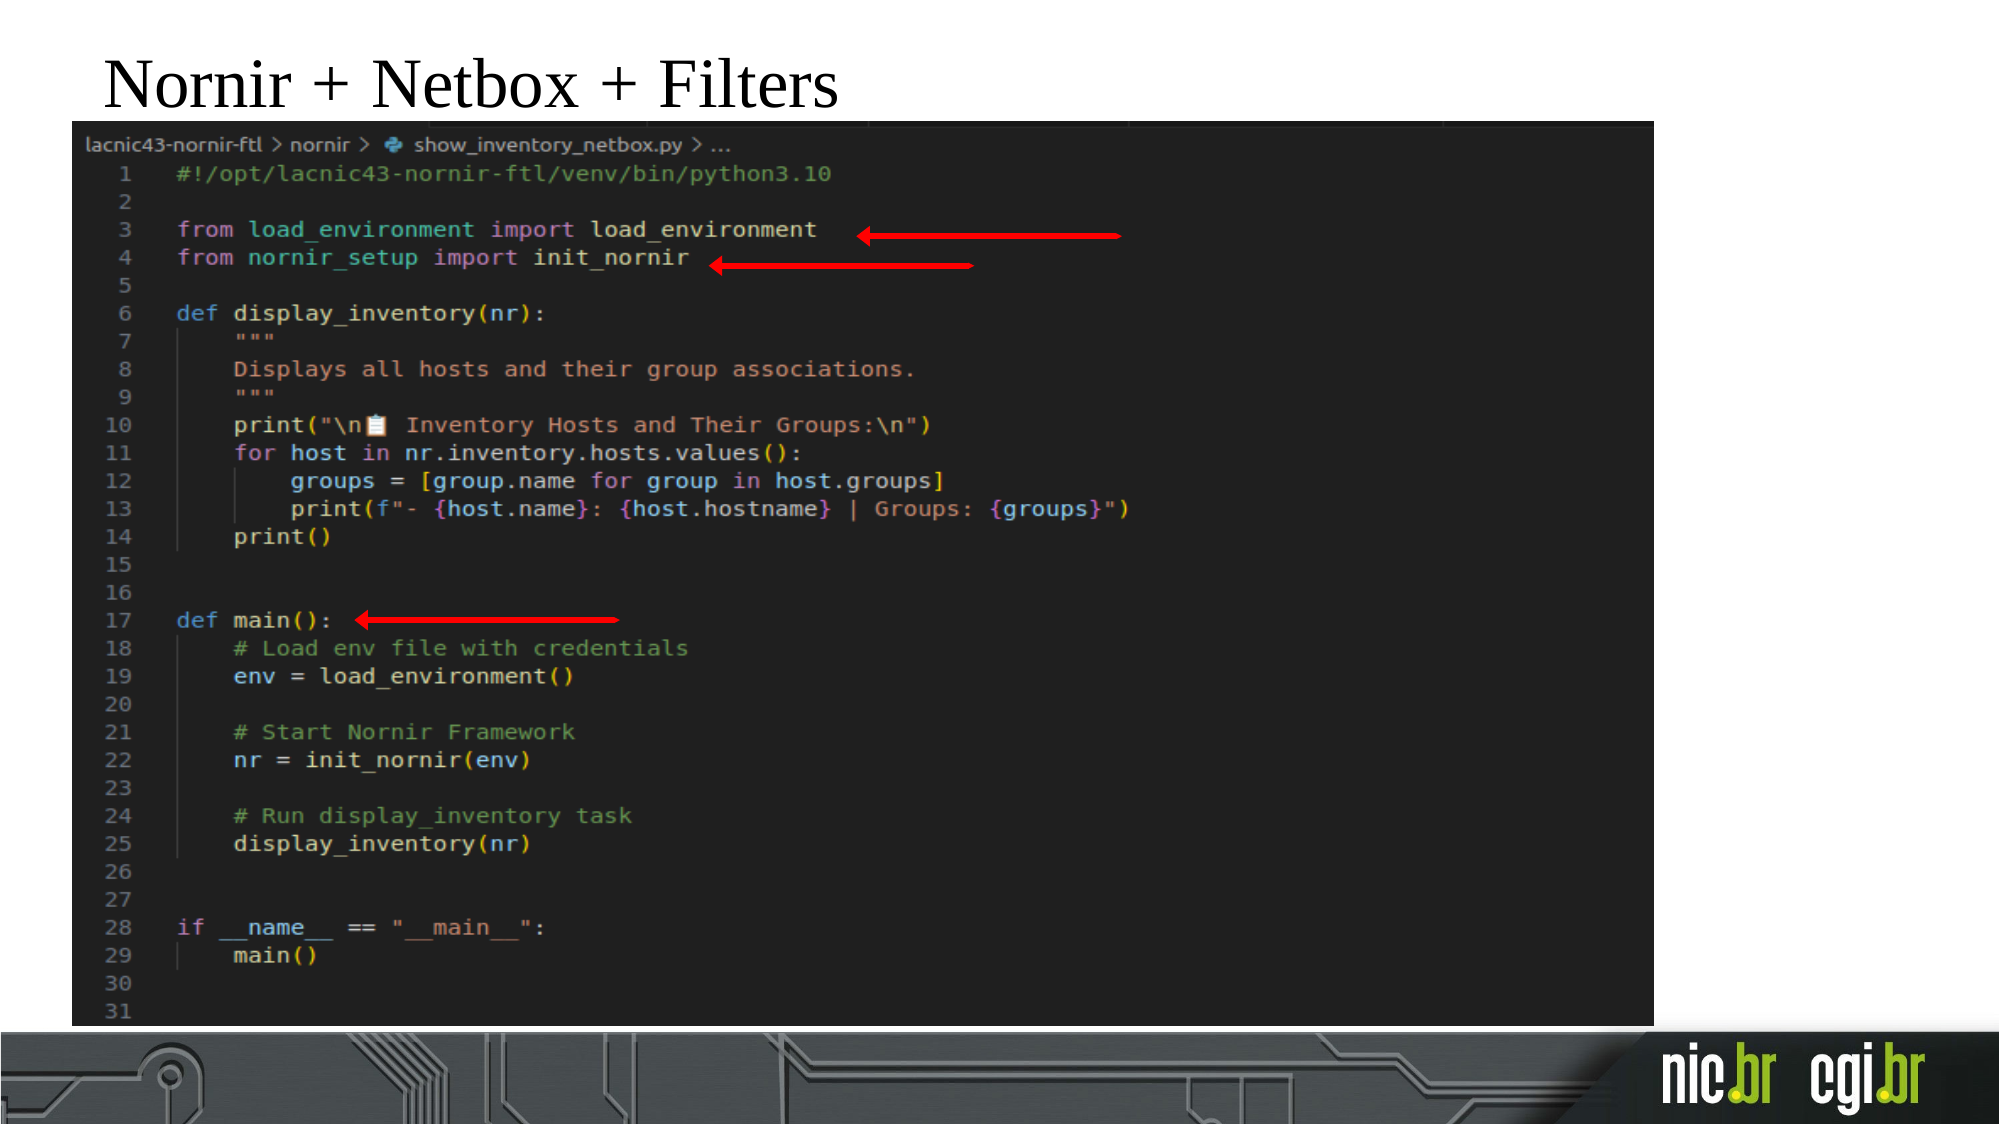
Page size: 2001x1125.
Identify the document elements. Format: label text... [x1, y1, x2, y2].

picture [0, 0, 1999, 1124]
title Nornir + Netbox + Filters [78, 36, 1923, 122]
